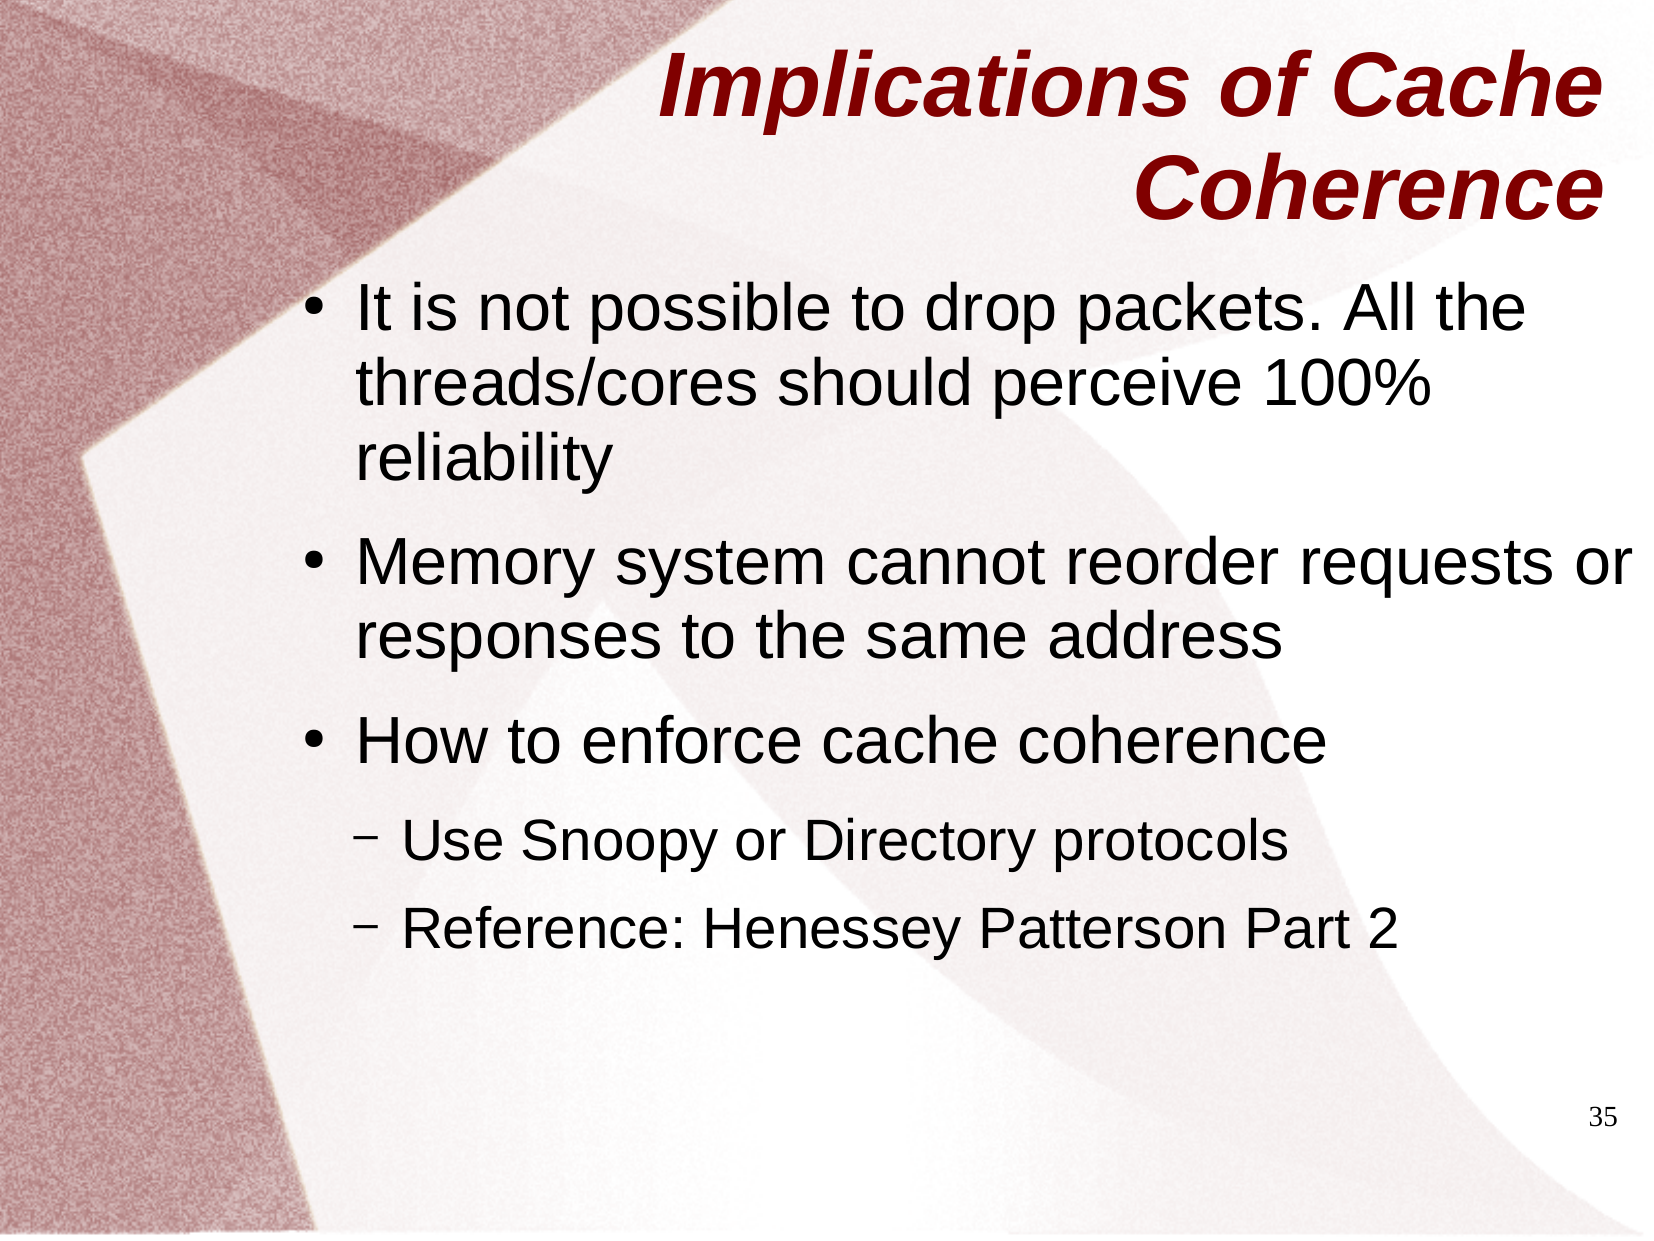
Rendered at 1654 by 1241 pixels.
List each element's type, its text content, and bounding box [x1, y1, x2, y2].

list It is not possible to drop packets. All the threads/cores should perceive 100% reliability Memory system cannot reorder requests or responses to the same address How to enforce cache coherence Use Snoopy or Directory protocols Reference: Henessey Patterson Part 2 [284, 270, 1636, 961]
title Implications of Cache Coherence [596, 32, 1607, 241]
picture [0, 0, 1654, 1241]
